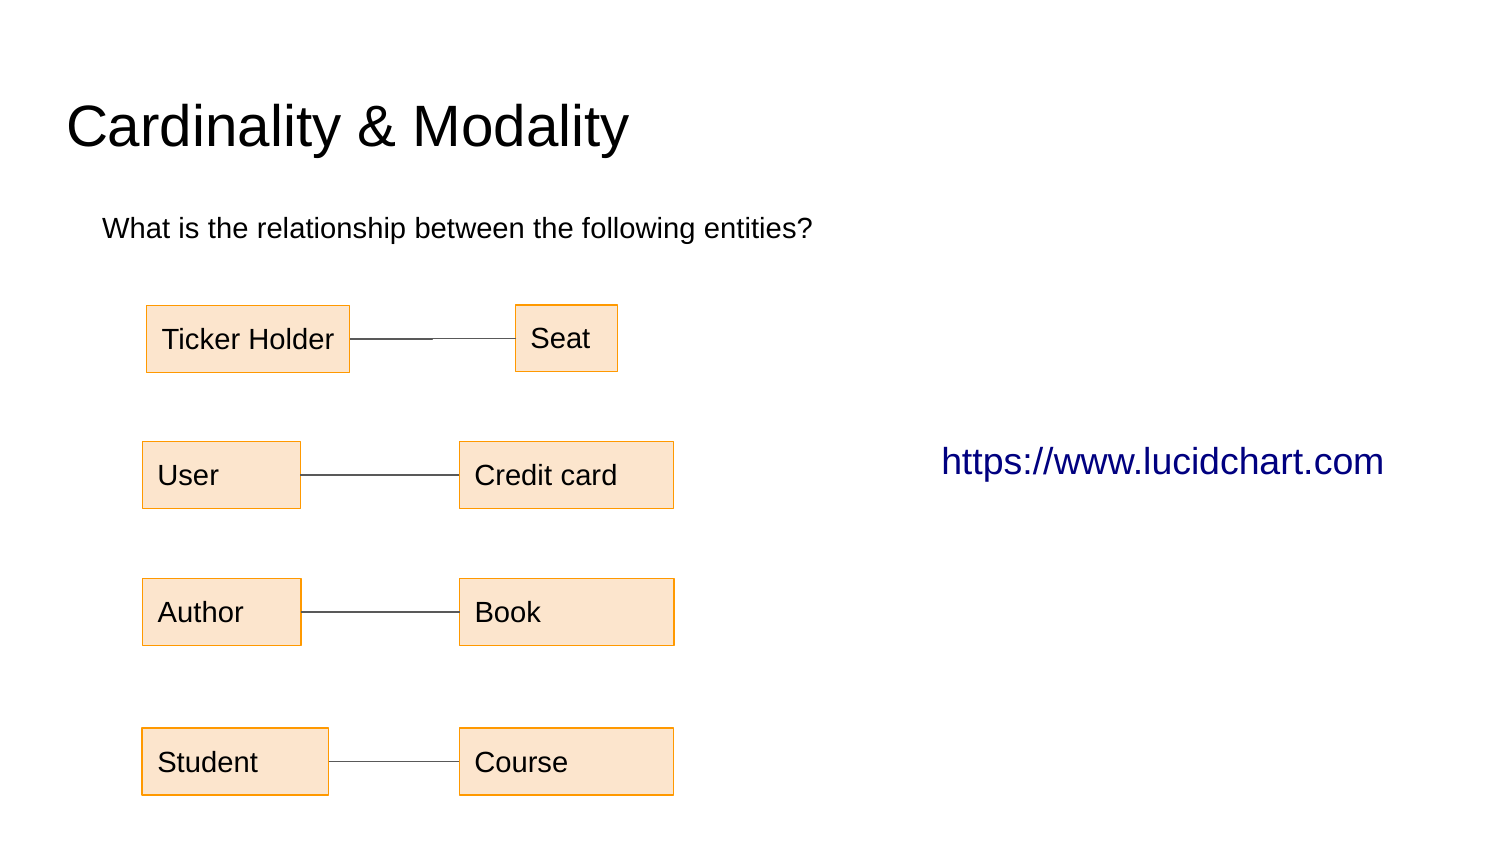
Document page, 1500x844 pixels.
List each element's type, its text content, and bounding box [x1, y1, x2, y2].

text_box What is the relationship between the following entities? [87, 193, 1203, 269]
title Cardinality & Modality [51, 72, 1449, 167]
text_box Course [459, 727, 674, 795]
text_box Seat [515, 304, 618, 372]
text_box Author [142, 578, 301, 646]
text_box https://www.lucidchart.com [926, 421, 1419, 844]
text_box Credit card [459, 441, 674, 509]
text_box Student [142, 727, 329, 795]
text_box Book [459, 578, 674, 646]
text_box Ticker Holder [146, 305, 350, 373]
text_box User [142, 441, 301, 509]
